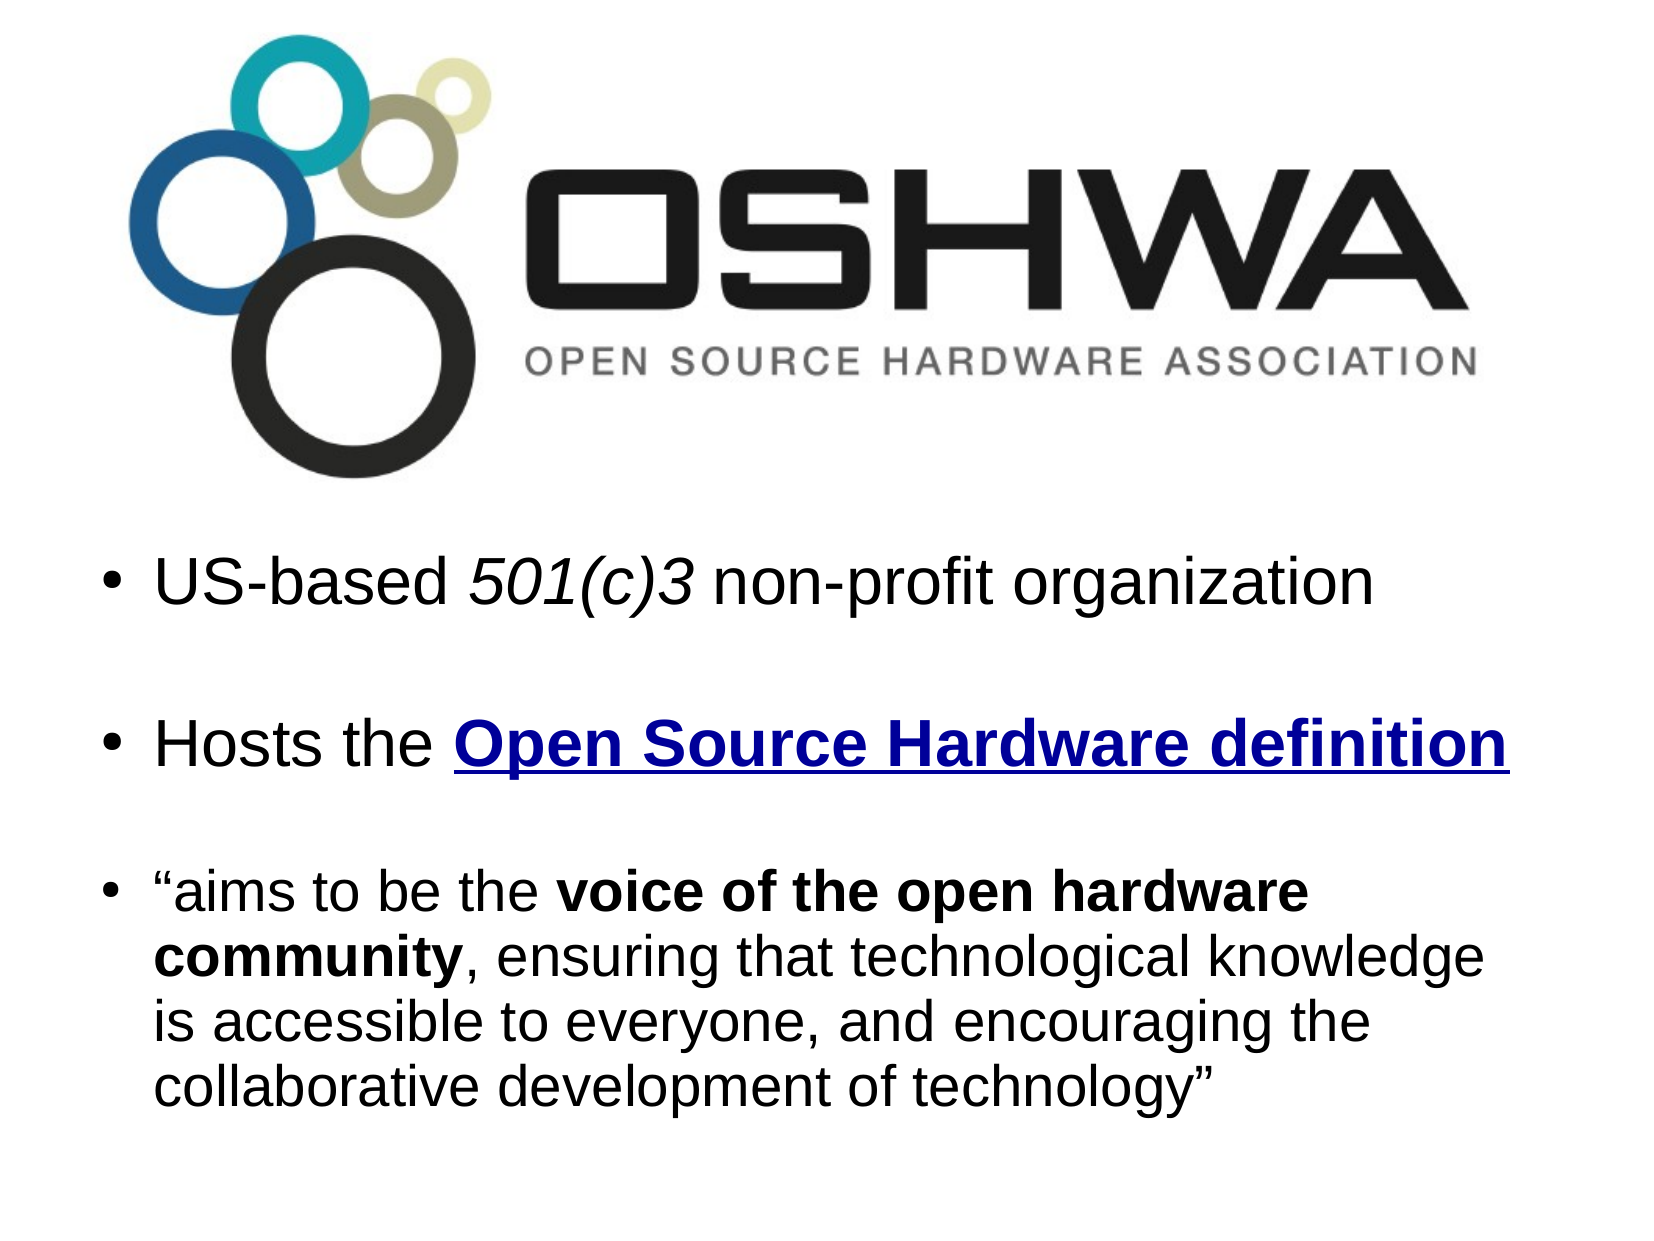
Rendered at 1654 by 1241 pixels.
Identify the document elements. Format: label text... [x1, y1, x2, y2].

list US-based 501(c)3 non-profit organization Hosts the Open Source Hardware definition “aims to be the voice of the open hardware community, ensuring that technological knowledge is accessible to everyone, and encouraging the collaborative development of technology” [82, 544, 1538, 1241]
picture [21, 32, 1584, 483]
